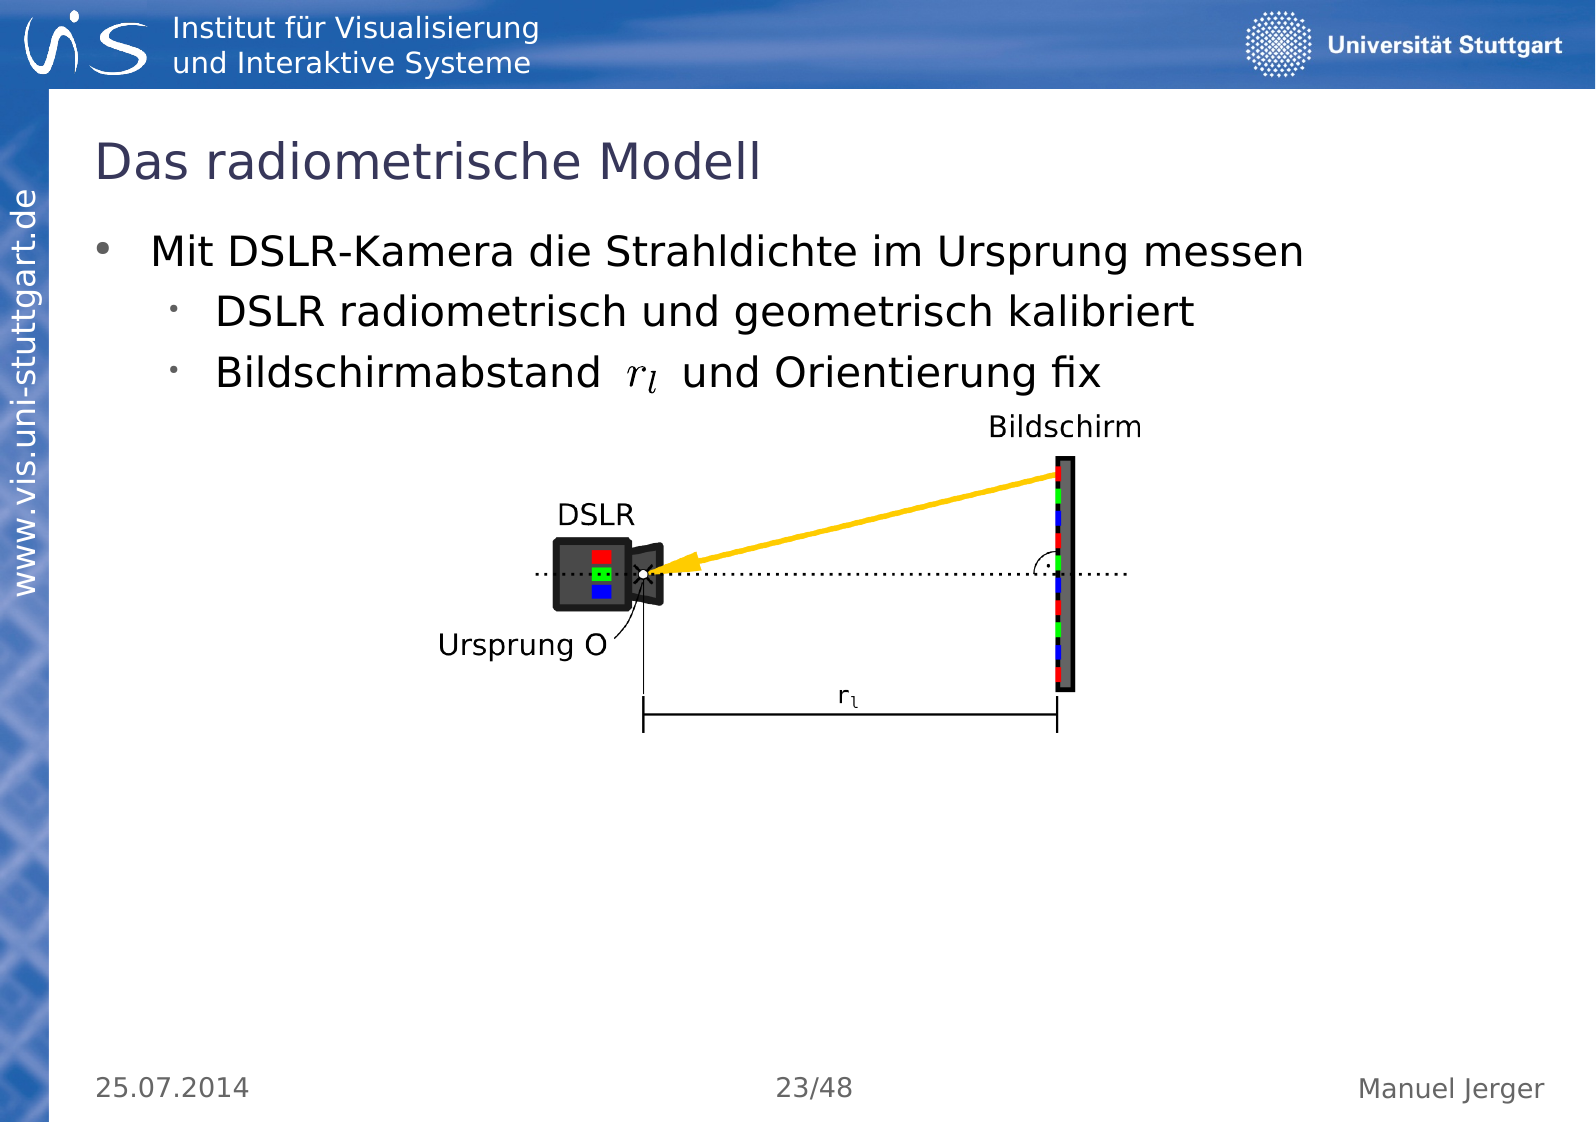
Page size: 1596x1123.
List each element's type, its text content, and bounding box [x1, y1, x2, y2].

list Mit DSLR-Kamera die Strahldichte im Ursprung messen DSLR radiometrisch und geometrisch kalibriert Bildschirmabstand und Orientierung fix [94, 224, 1548, 1052]
text_box [625, 366, 659, 394]
title Das radiometrische Modell [94, 117, 1534, 201]
picture [440, 414, 1140, 733]
picture [24, 0, 1596, 89]
picture [0, 0, 49, 1122]
